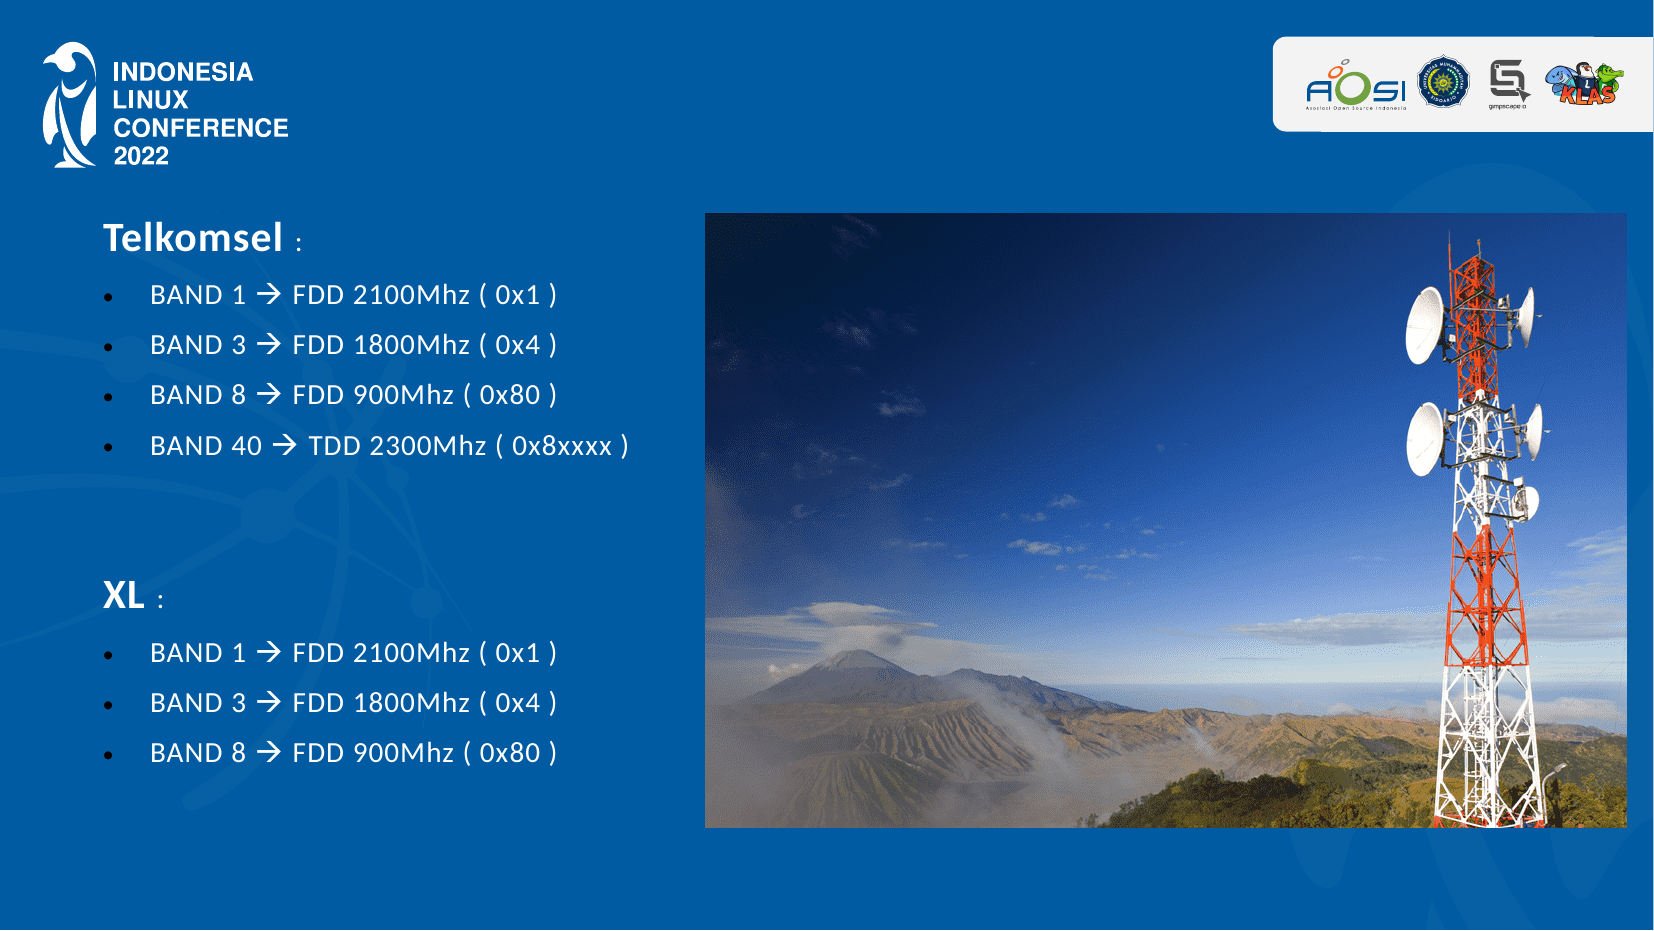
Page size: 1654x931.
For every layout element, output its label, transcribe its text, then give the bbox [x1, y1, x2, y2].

text_box XL : BAND 1  FDD 2100Mhz ( 0x1 ) BAND 3  FDD 1800Mhz ( 0x4 ) BAND 8  FDD 900Mhz ( 0x80 ) [88, 570, 764, 866]
text_box Telkomsel : BAND 1  FDD 2100Mhz ( 0x1 ) BAND 3  FDD 1800Mhz ( 0x4 ) BAND 8  FDD 900Mhz ( 0x80 ) BAND 40  TDD 2300Mhz ( 0x8xxxx ) [88, 212, 764, 508]
picture [705, 213, 1627, 828]
picture [1545, 62, 1624, 105]
picture [1416, 54, 1471, 108]
